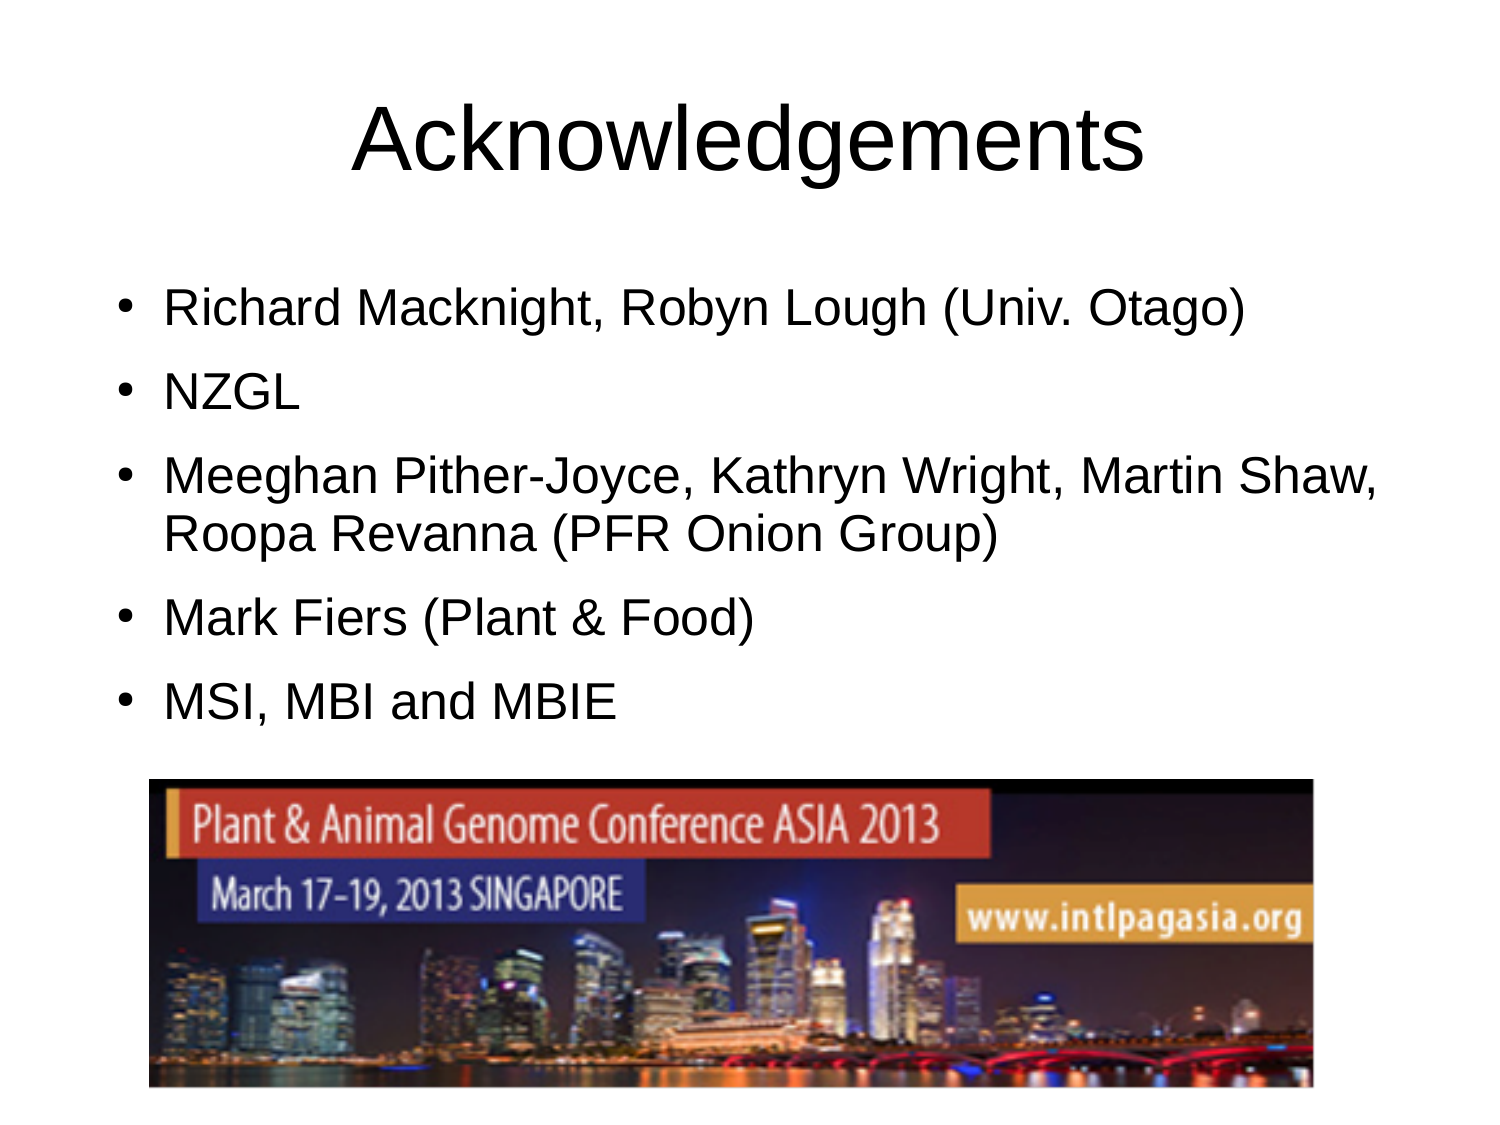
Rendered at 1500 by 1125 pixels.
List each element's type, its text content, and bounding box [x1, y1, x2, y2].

picture [149, 779, 1317, 1091]
list Richard Macknight, Robyn Lough (Univ. Otago) NZGL Meeghan Pither-Joyce, Kathryn Wright, Martin Shaw, Roopa Revanna (PFR Onion Group) Mark Fiers (Plant & Food) MSI, MBI and MBIE [100, 278, 1421, 732]
title Acknowledgements [75, 44, 1425, 233]
